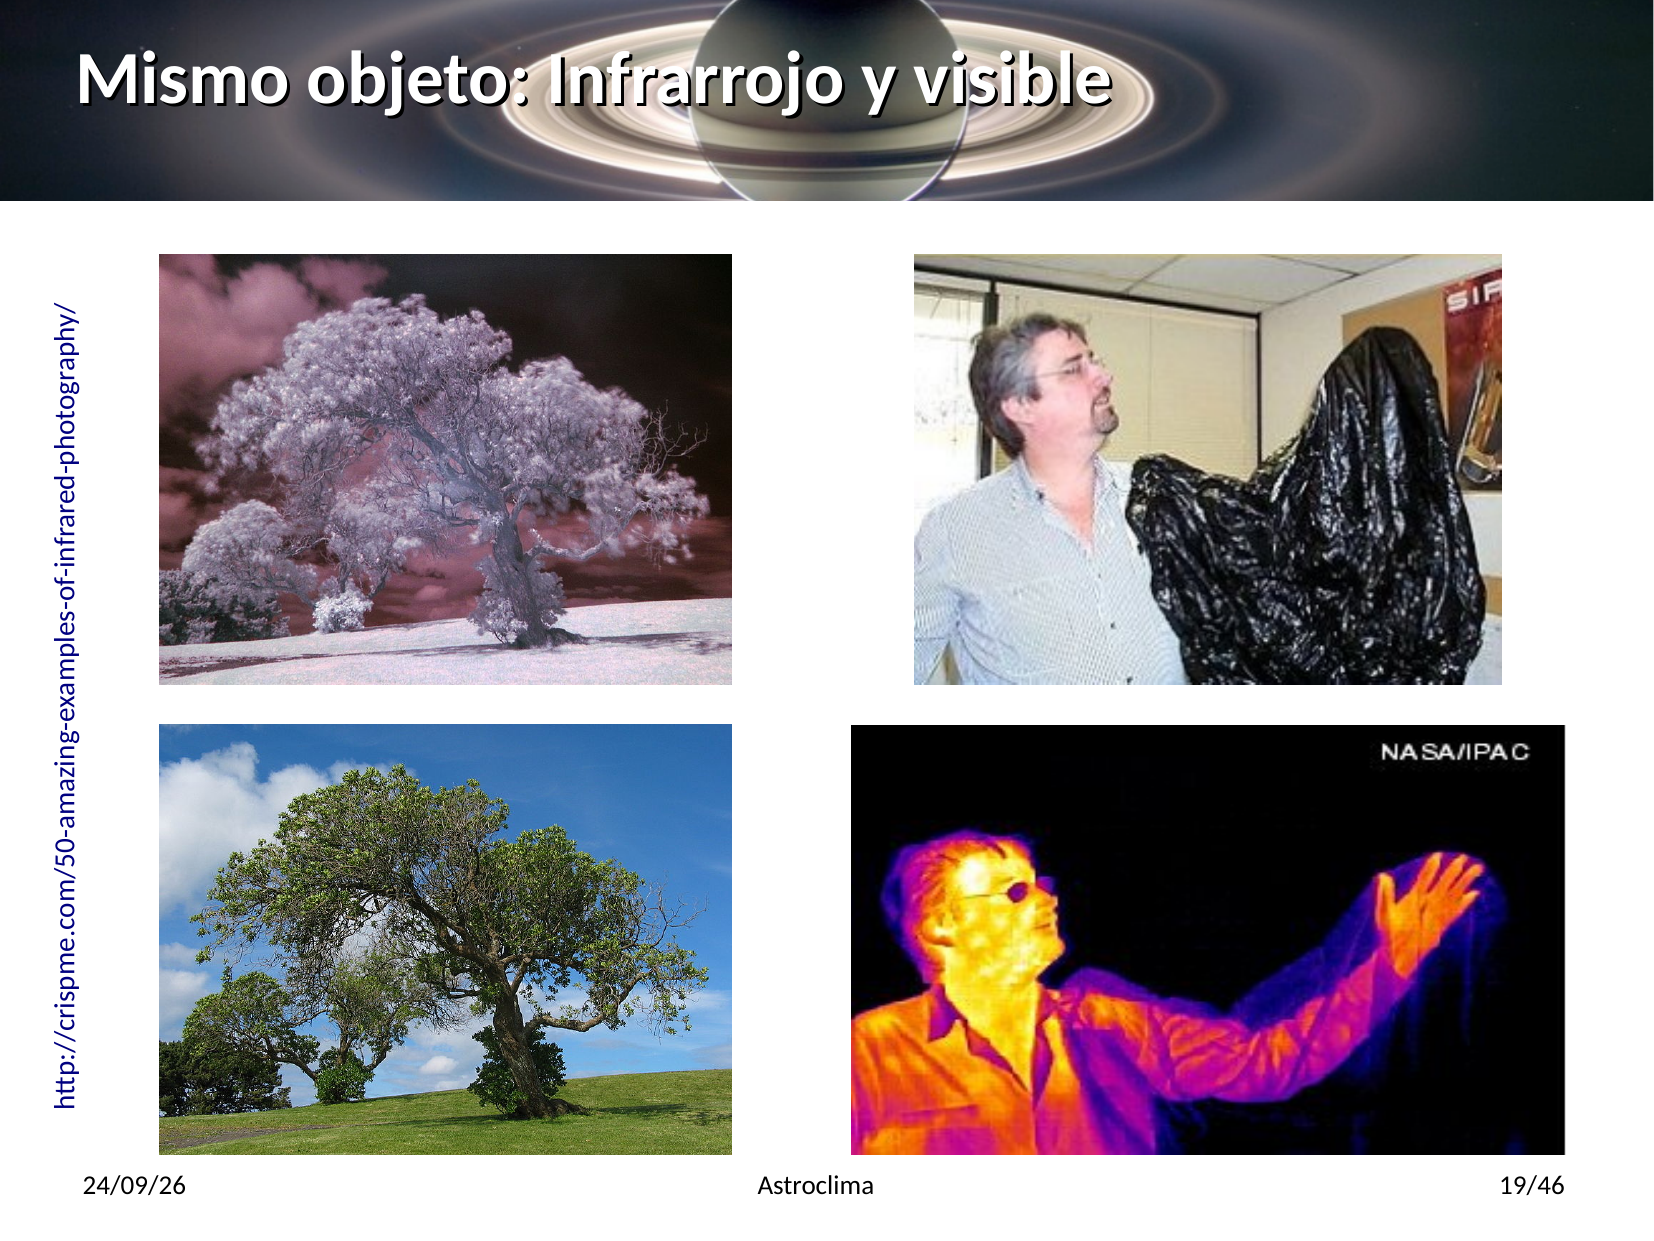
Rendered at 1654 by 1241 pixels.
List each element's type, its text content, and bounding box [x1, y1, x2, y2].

text_box http://crispme.com/50-amazing-examples-of-infrared-photography/ [45, 240, 96, 1126]
picture [159, 724, 732, 1155]
picture [914, 254, 1502, 685]
picture [159, 254, 732, 685]
picture [0, 0, 1654, 201]
picture [851, 725, 1566, 1155]
title Mismo objeto: Infrarrojo y visible [75, 19, 1564, 151]
